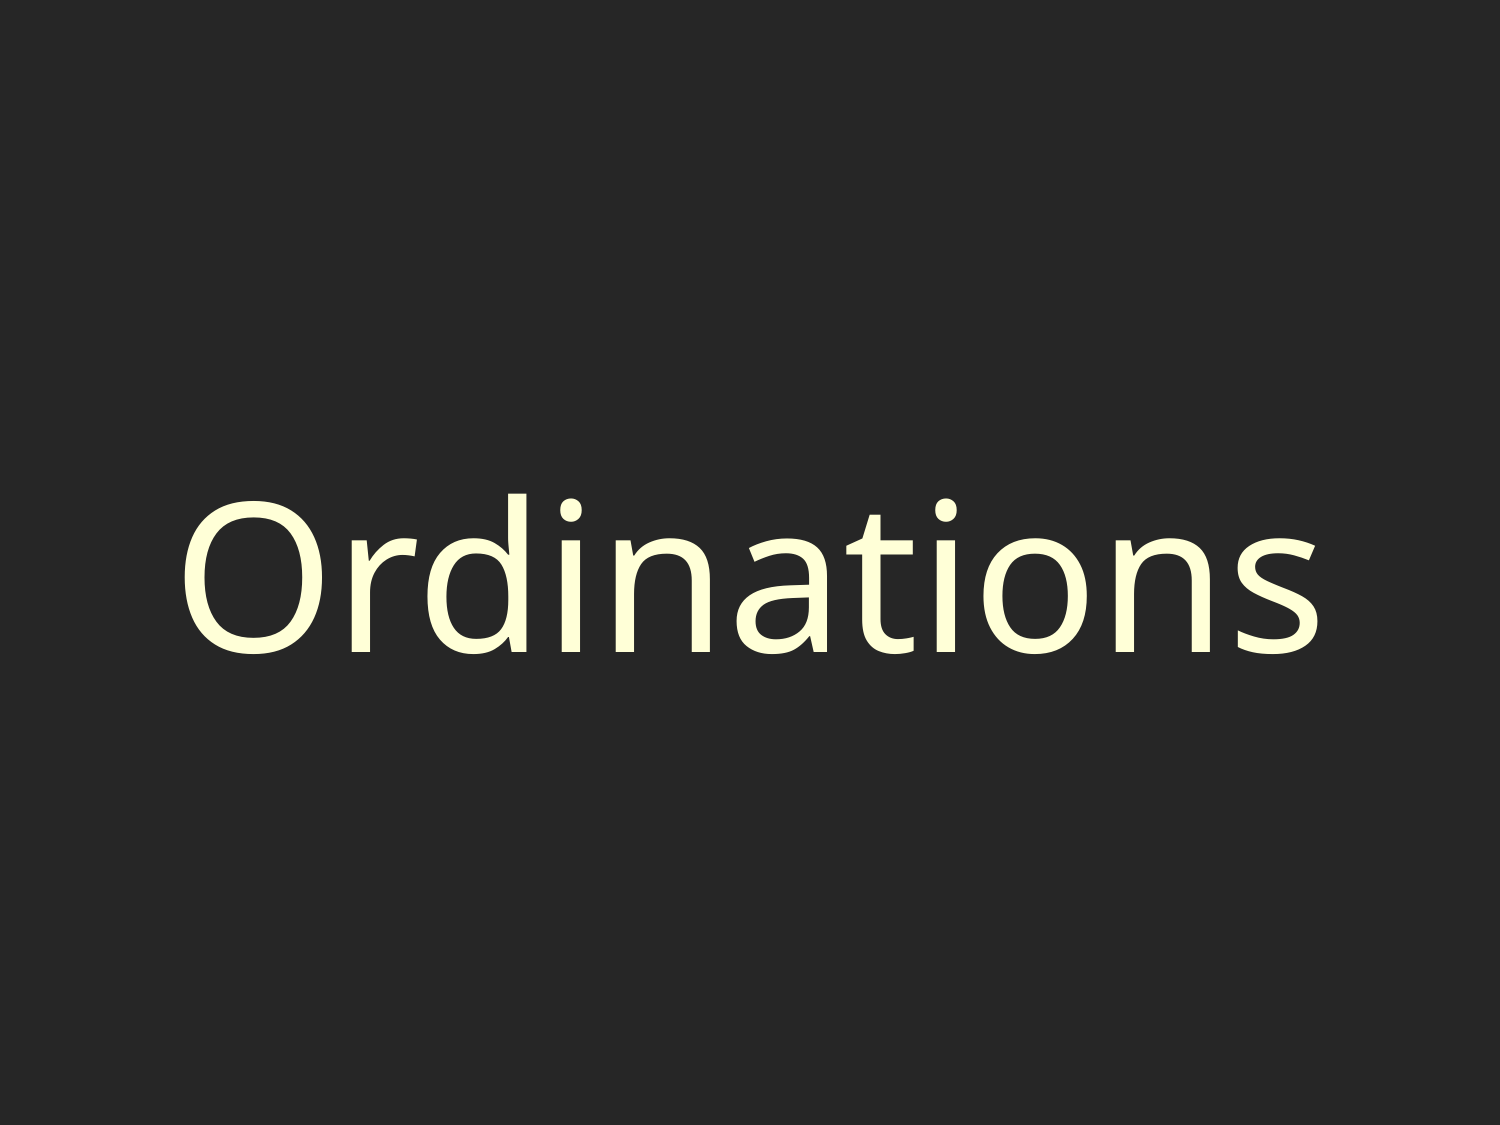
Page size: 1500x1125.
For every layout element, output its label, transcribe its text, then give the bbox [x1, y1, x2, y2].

text_box Ordinations [5, 422, 1495, 703]
